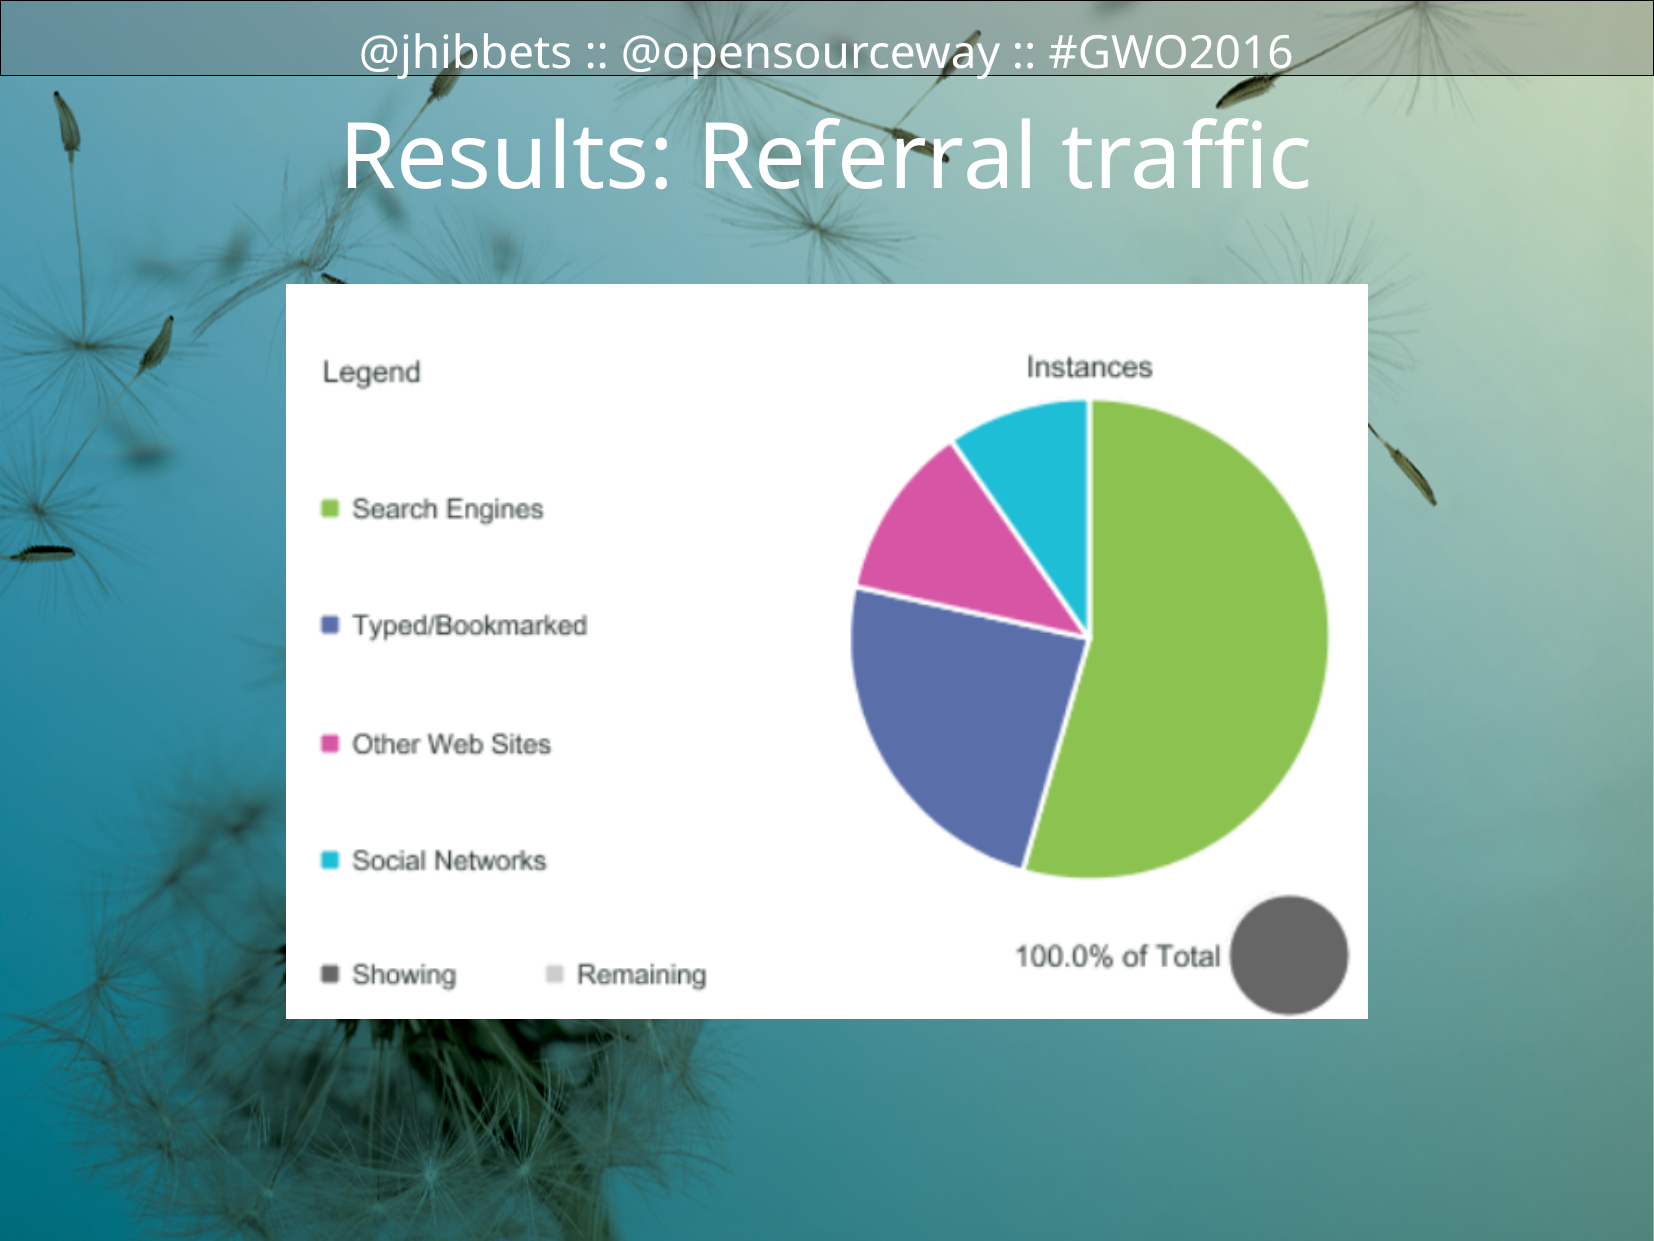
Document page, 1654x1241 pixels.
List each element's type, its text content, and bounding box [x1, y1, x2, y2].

picture [0, 76, 1654, 1241]
title Results: Referral traffic [82, 49, 1571, 257]
